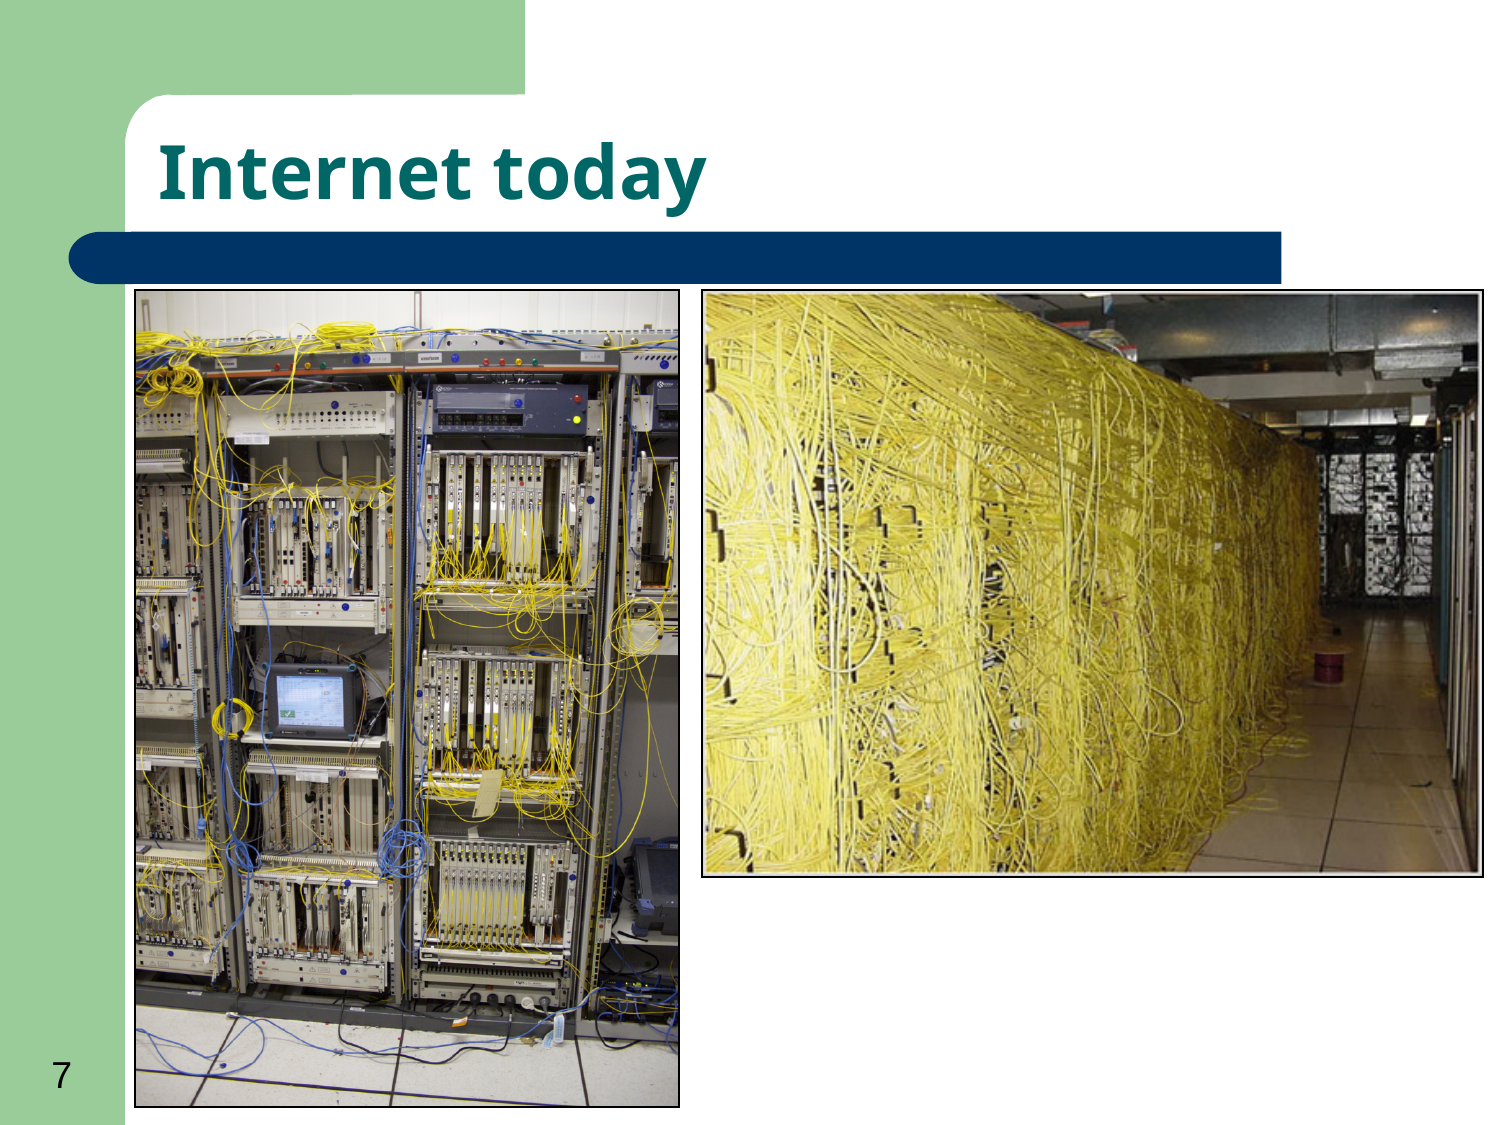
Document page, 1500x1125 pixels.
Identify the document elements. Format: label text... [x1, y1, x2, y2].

title Internet today [143, 109, 1427, 224]
picture [135, 290, 679, 1106]
picture [702, 290, 1483, 877]
